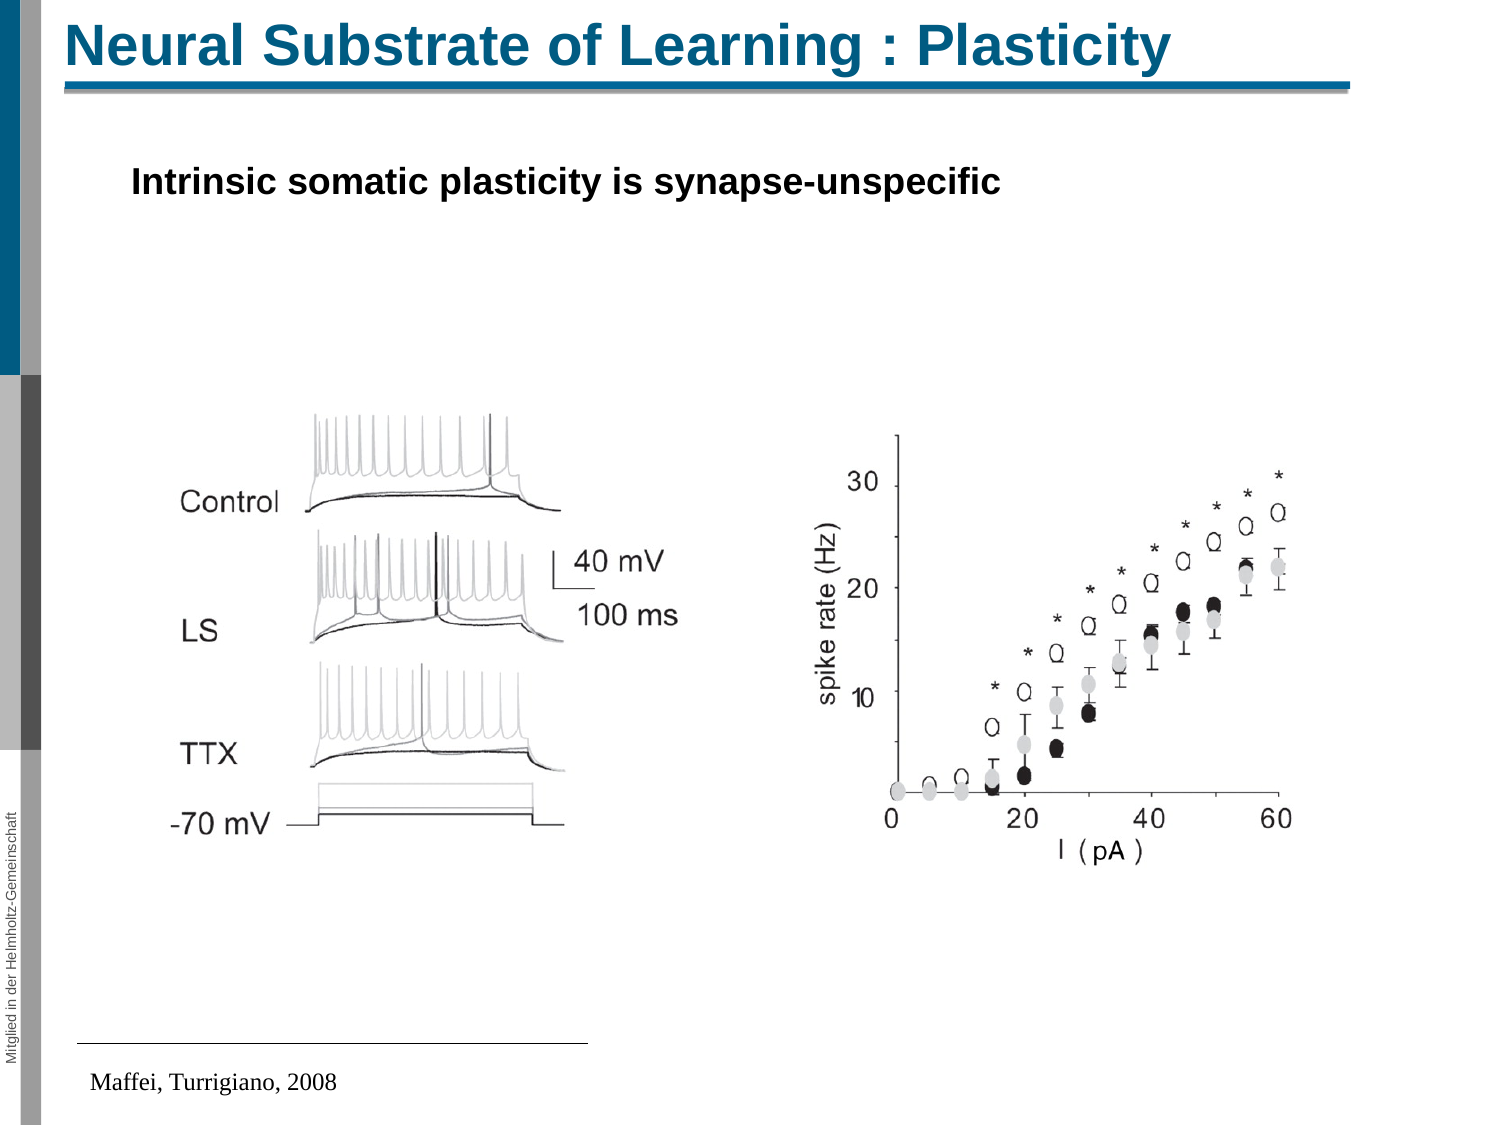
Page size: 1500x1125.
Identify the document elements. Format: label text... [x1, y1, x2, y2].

picture [165, 404, 681, 843]
picture [810, 419, 1294, 871]
text_box Intrinsic somatic plasticity is synapse-unspecific [116, 153, 1141, 211]
text_box Neural Substrate of Learning : Plasticity [64, 7, 1440, 102]
text_box Maffei, Turrigiano, 2008 [75, 1058, 790, 1103]
